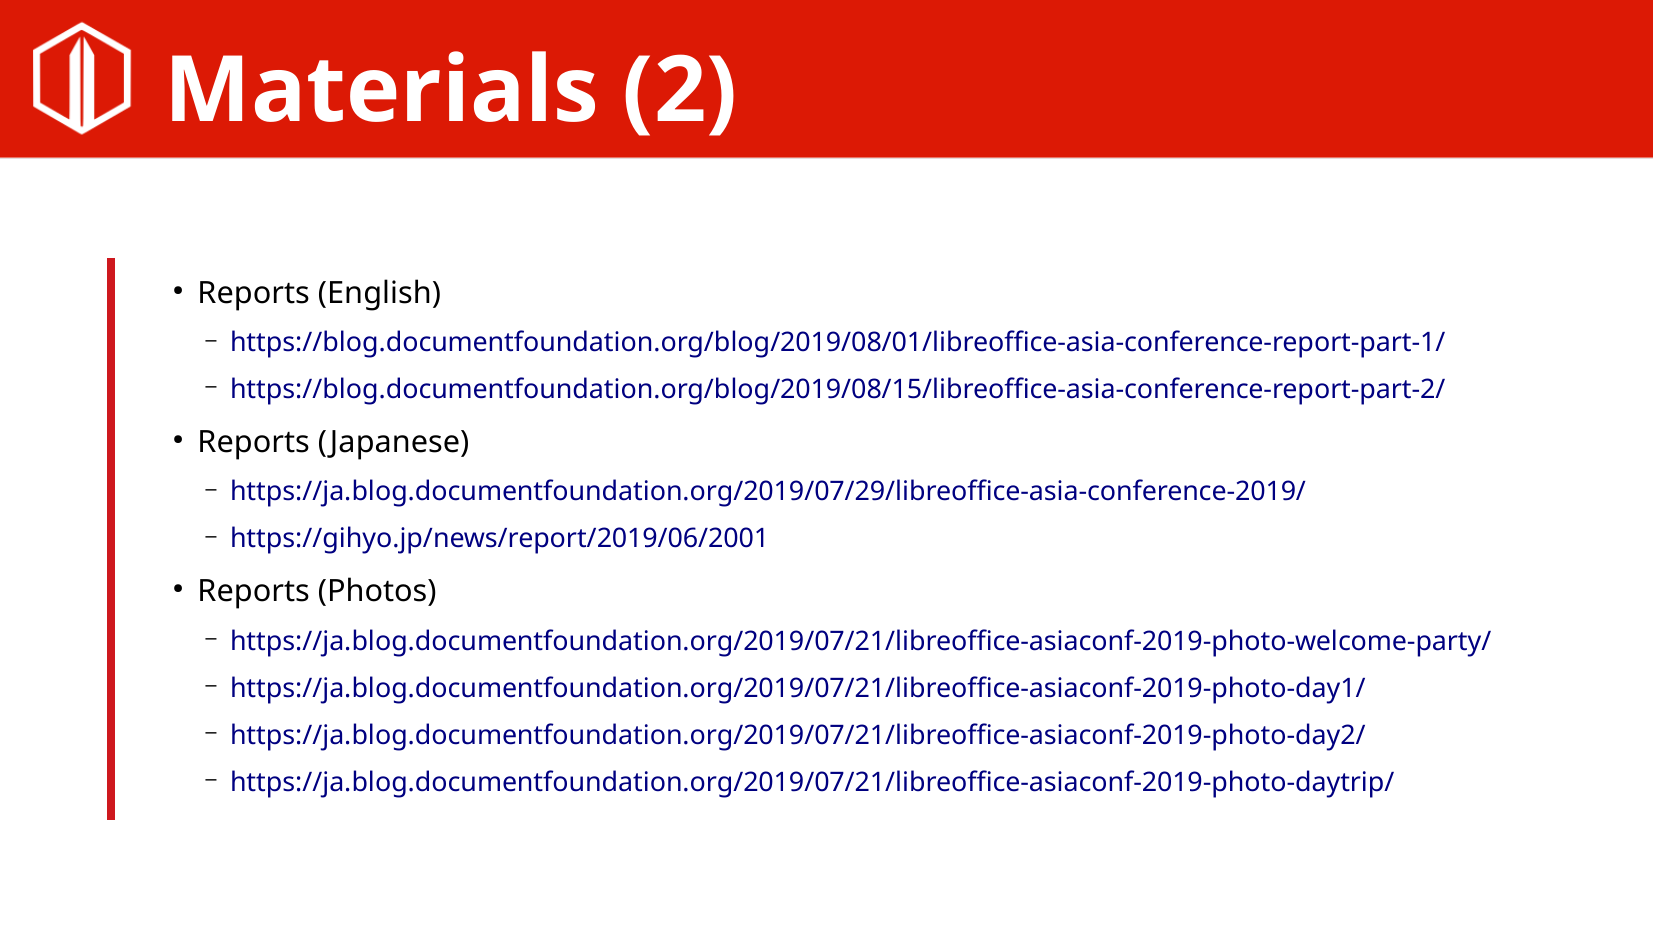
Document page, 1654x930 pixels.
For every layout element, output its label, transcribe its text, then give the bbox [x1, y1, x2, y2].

picture [0, 0, 1653, 930]
title Materials (2) [164, 30, 1571, 142]
list Reports (English) https://blog.documentfoundation.org/blog/2019/08/01/libreoffice-asia-conference-report-part-1/ https://blog.documentfoundation.org/blog/2019/08/15/libreoffice-asia-conference-report-part-2/ Reports (Japanese) https://ja.blog.documentfoundation.org/2019/07/29/libreoffice-asia-conference-2019/ https://gihyo.jp/news/report/2019/06/2001 Reports (Photos) https://ja.blog.documentfoundation.org/2019/07/21/libreoffice-asiaconf-2019-photo-welcome-party/ https://ja.blog.documentfoundation.org/2019/07/21/libreoffice-asiaconf-2019-photo-day1/ https://ja.blog.documentfoundation.org/2019/07/21/libreoffice-asiaconf-2019-photo-day2/ https://ja.blog.documentfoundation.org/2019/07/21/libreoffice-asiaconf-2019-photo-daytrip/ [164, 270, 1571, 810]
